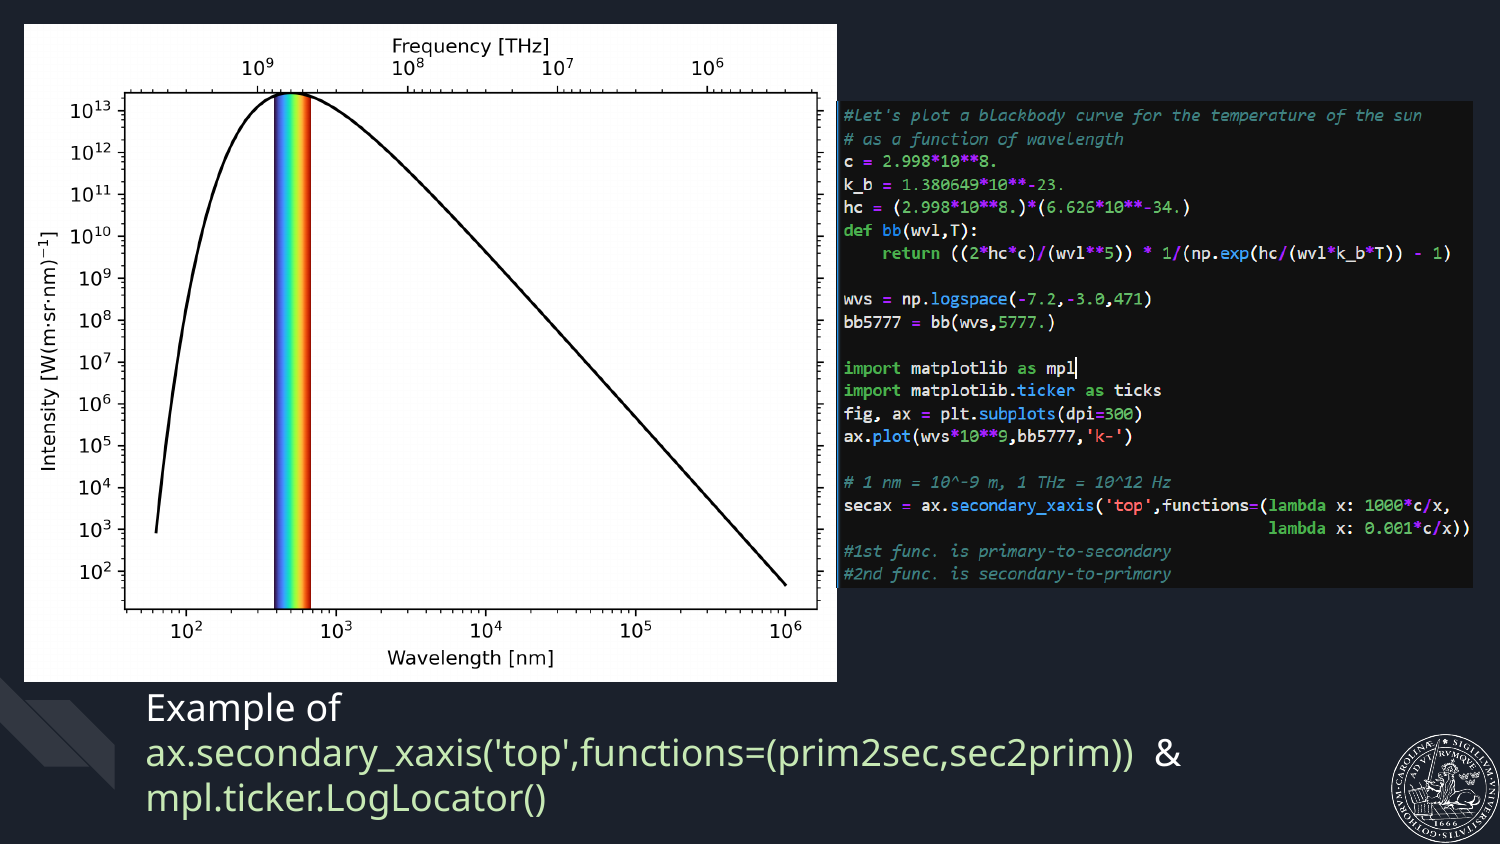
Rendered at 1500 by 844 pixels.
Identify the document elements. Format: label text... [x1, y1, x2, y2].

picture [1382, 724, 1500, 844]
picture [24, 24, 1473, 682]
list Example of ax.secondary_xaxis('top',functions=(prim2sec,sec2prim)) & mpl.ticker.LogLocator() [130, 701, 1269, 801]
